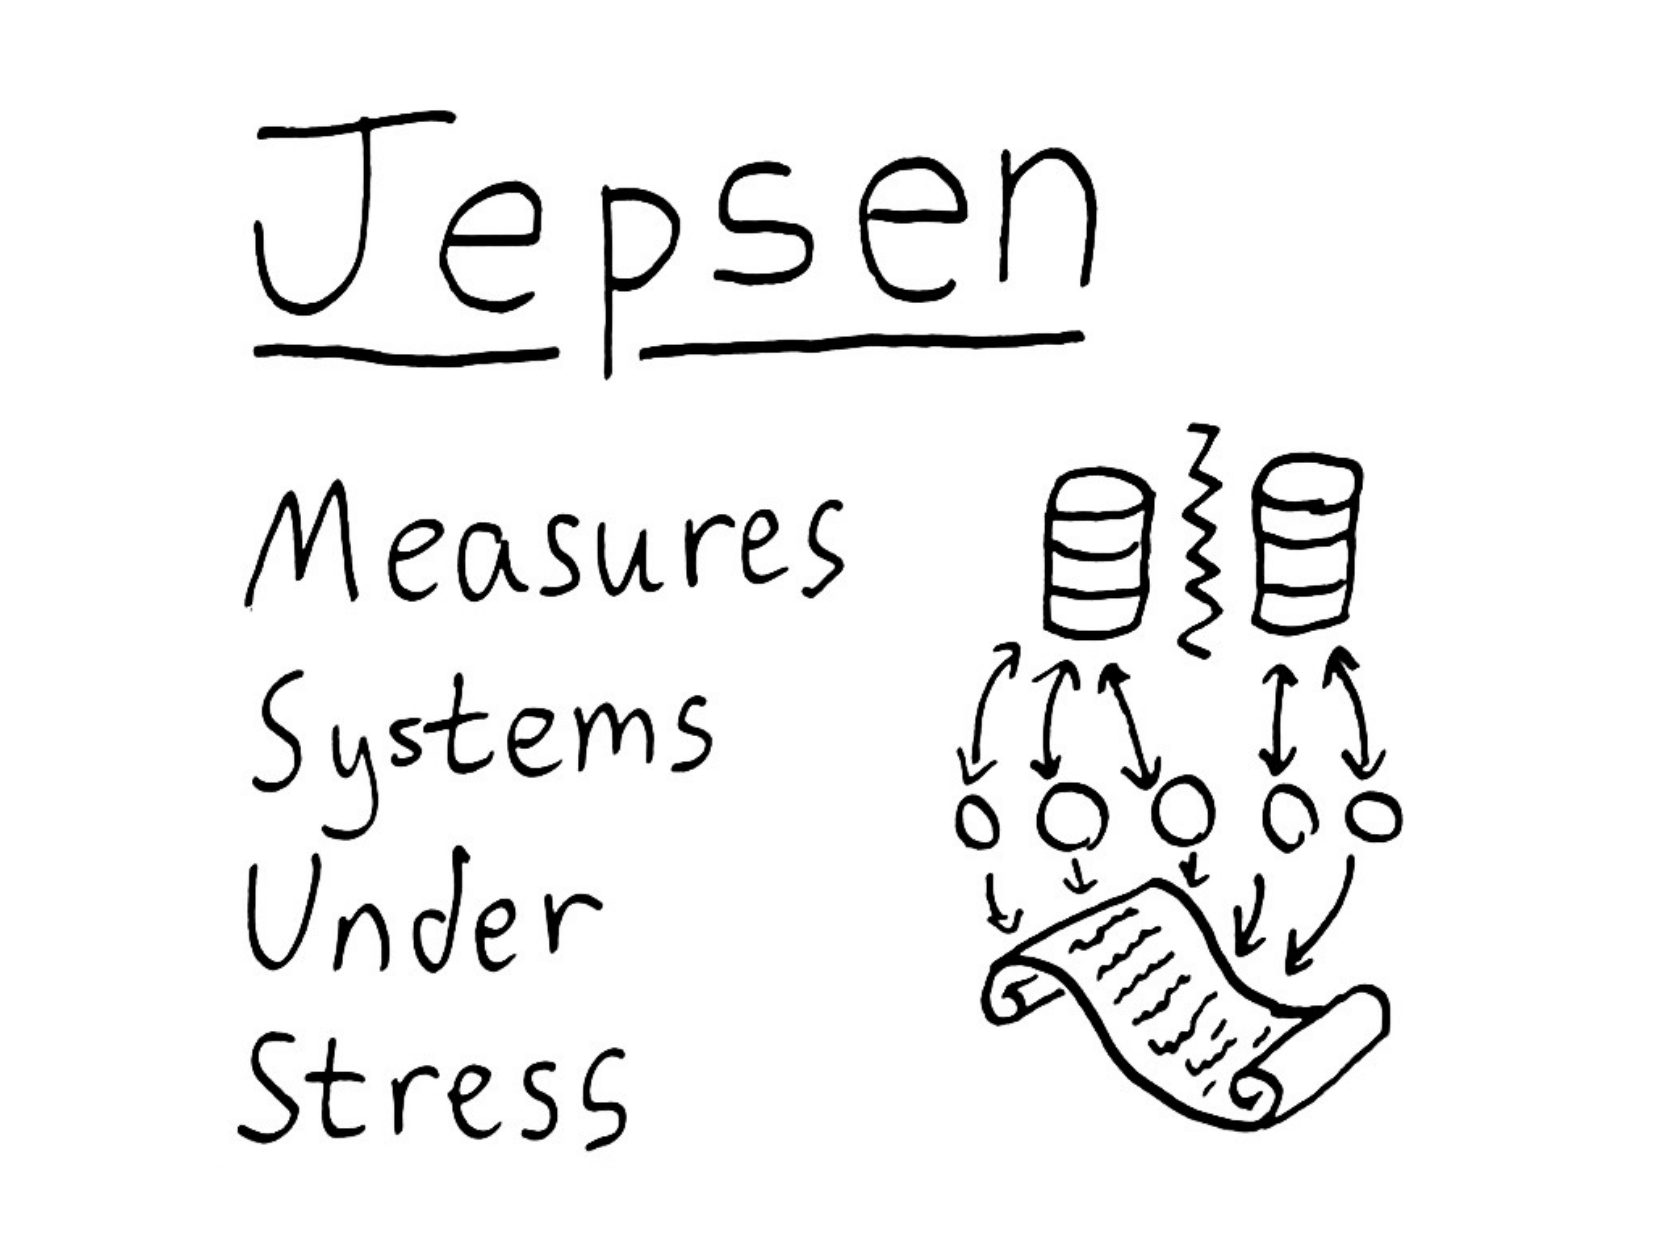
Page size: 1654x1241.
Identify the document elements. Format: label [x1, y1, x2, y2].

picture [138, 59, 1456, 1169]
